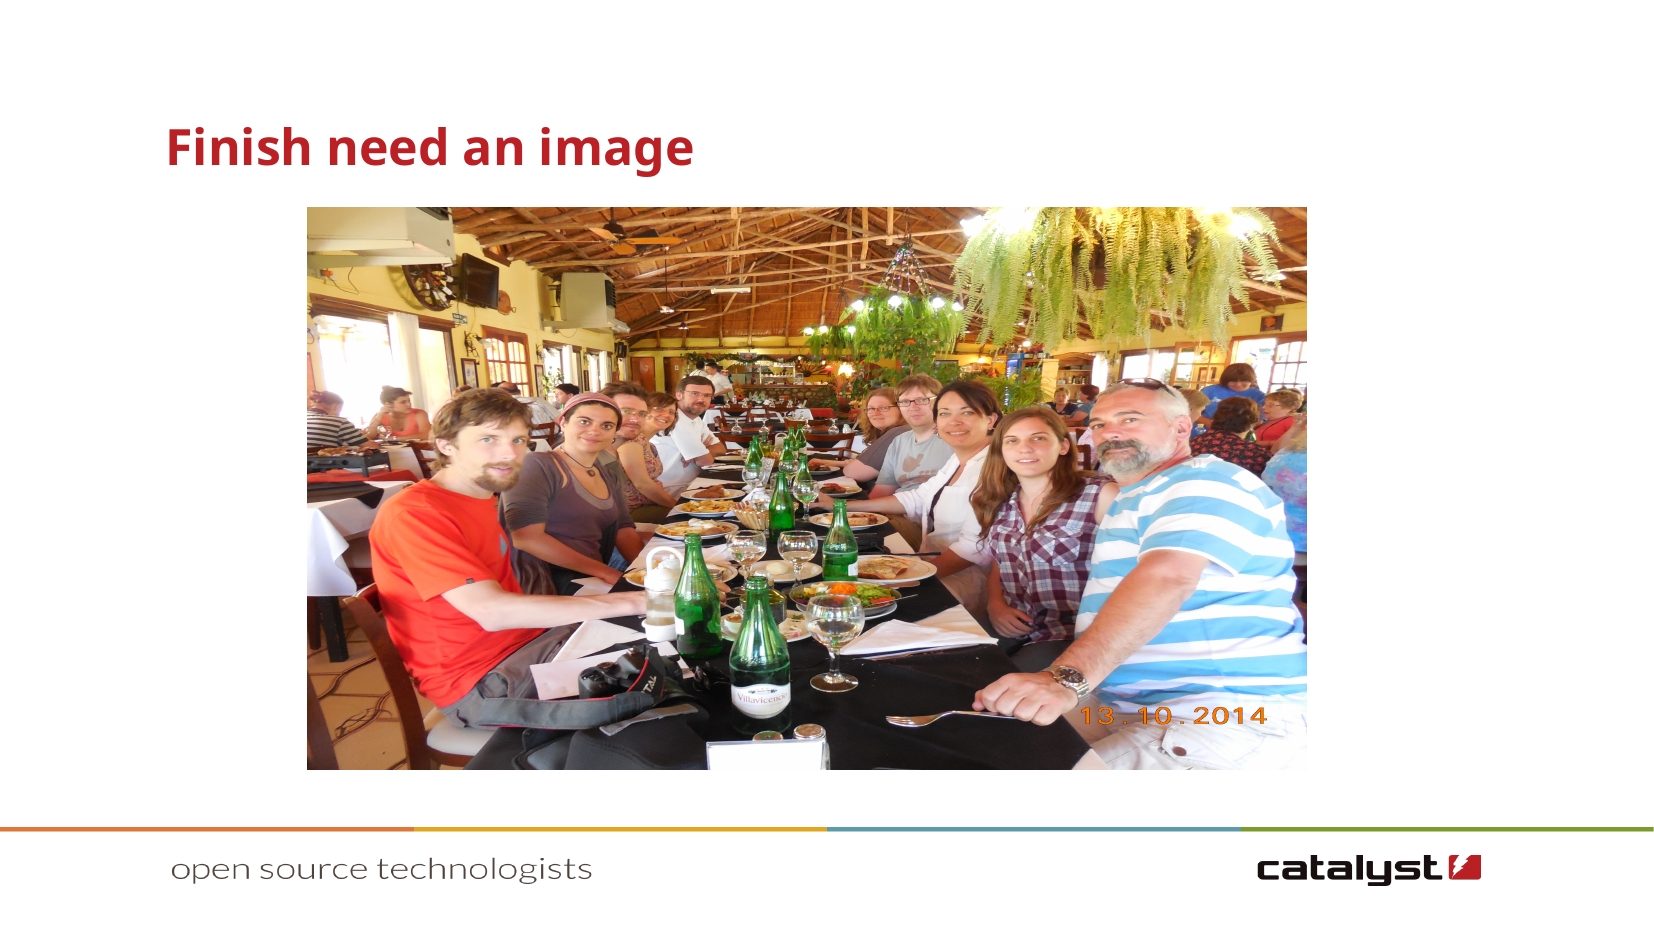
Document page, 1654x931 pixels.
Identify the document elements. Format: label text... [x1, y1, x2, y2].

picture [0, 827, 1654, 886]
title Finish need an image [165, 68, 1489, 224]
picture [307, 207, 1307, 770]
